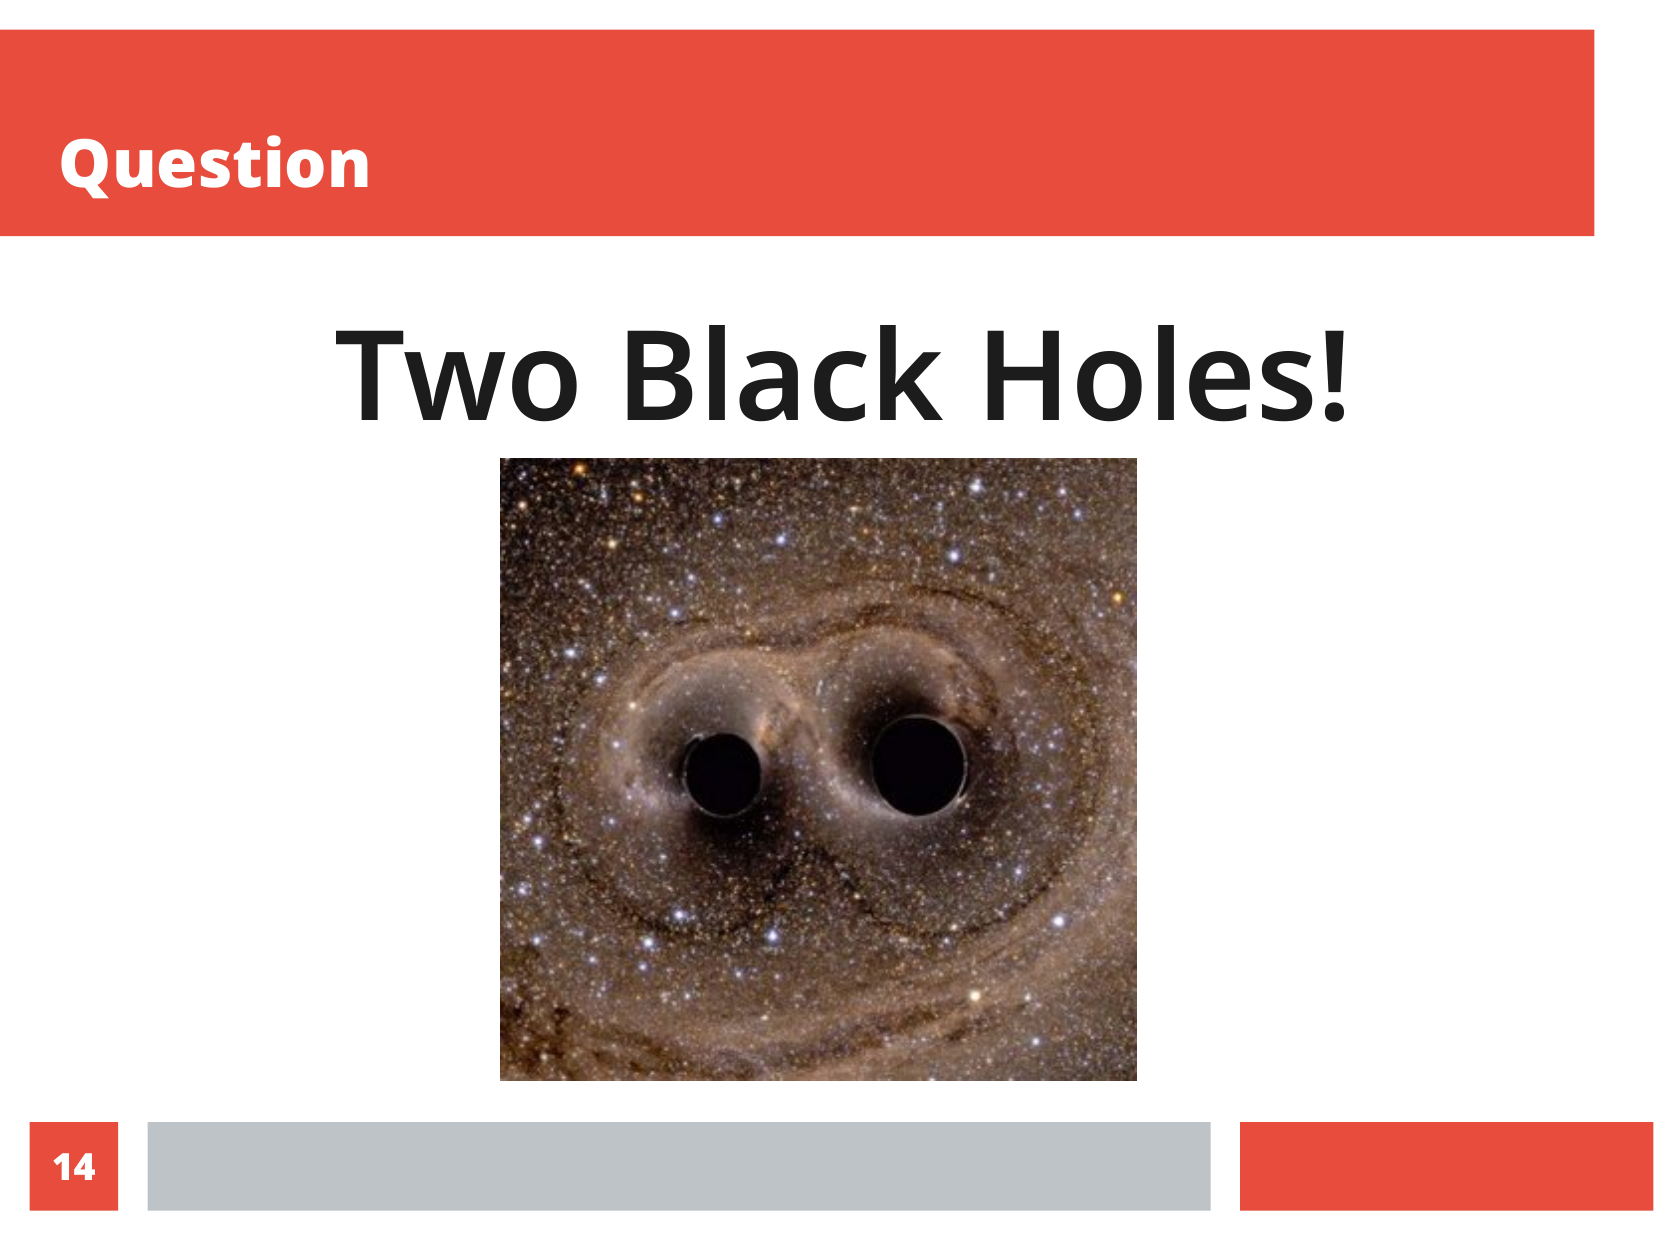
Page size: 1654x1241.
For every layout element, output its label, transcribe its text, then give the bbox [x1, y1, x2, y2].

list Two Black Holes! [334, 287, 1654, 1055]
picture [500, 458, 1137, 1081]
title Question [59, 59, 1595, 207]
